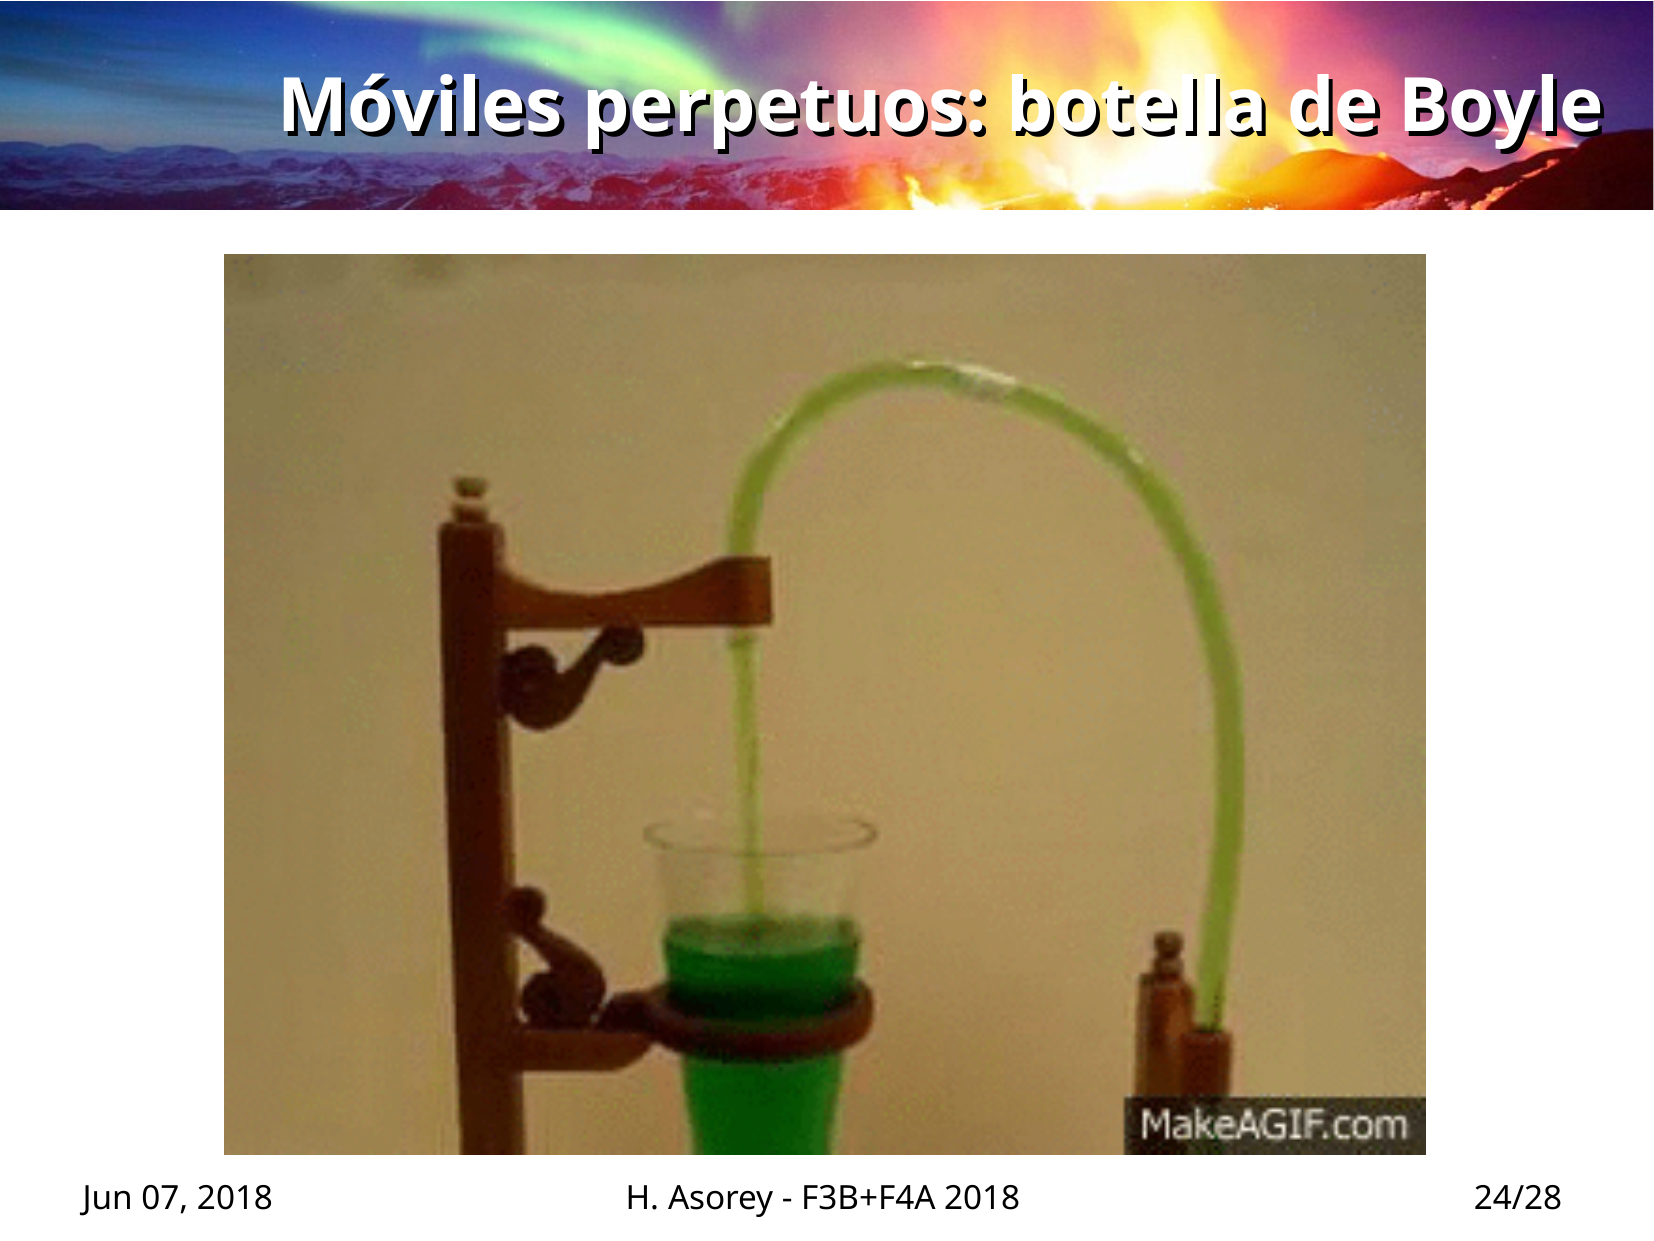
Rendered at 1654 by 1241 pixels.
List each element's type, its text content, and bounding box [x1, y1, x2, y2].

picture [224, 254, 1426, 1156]
title Móviles perpetuos: botella de Boyle [45, 15, 1606, 191]
picture [0, 1, 1654, 210]
